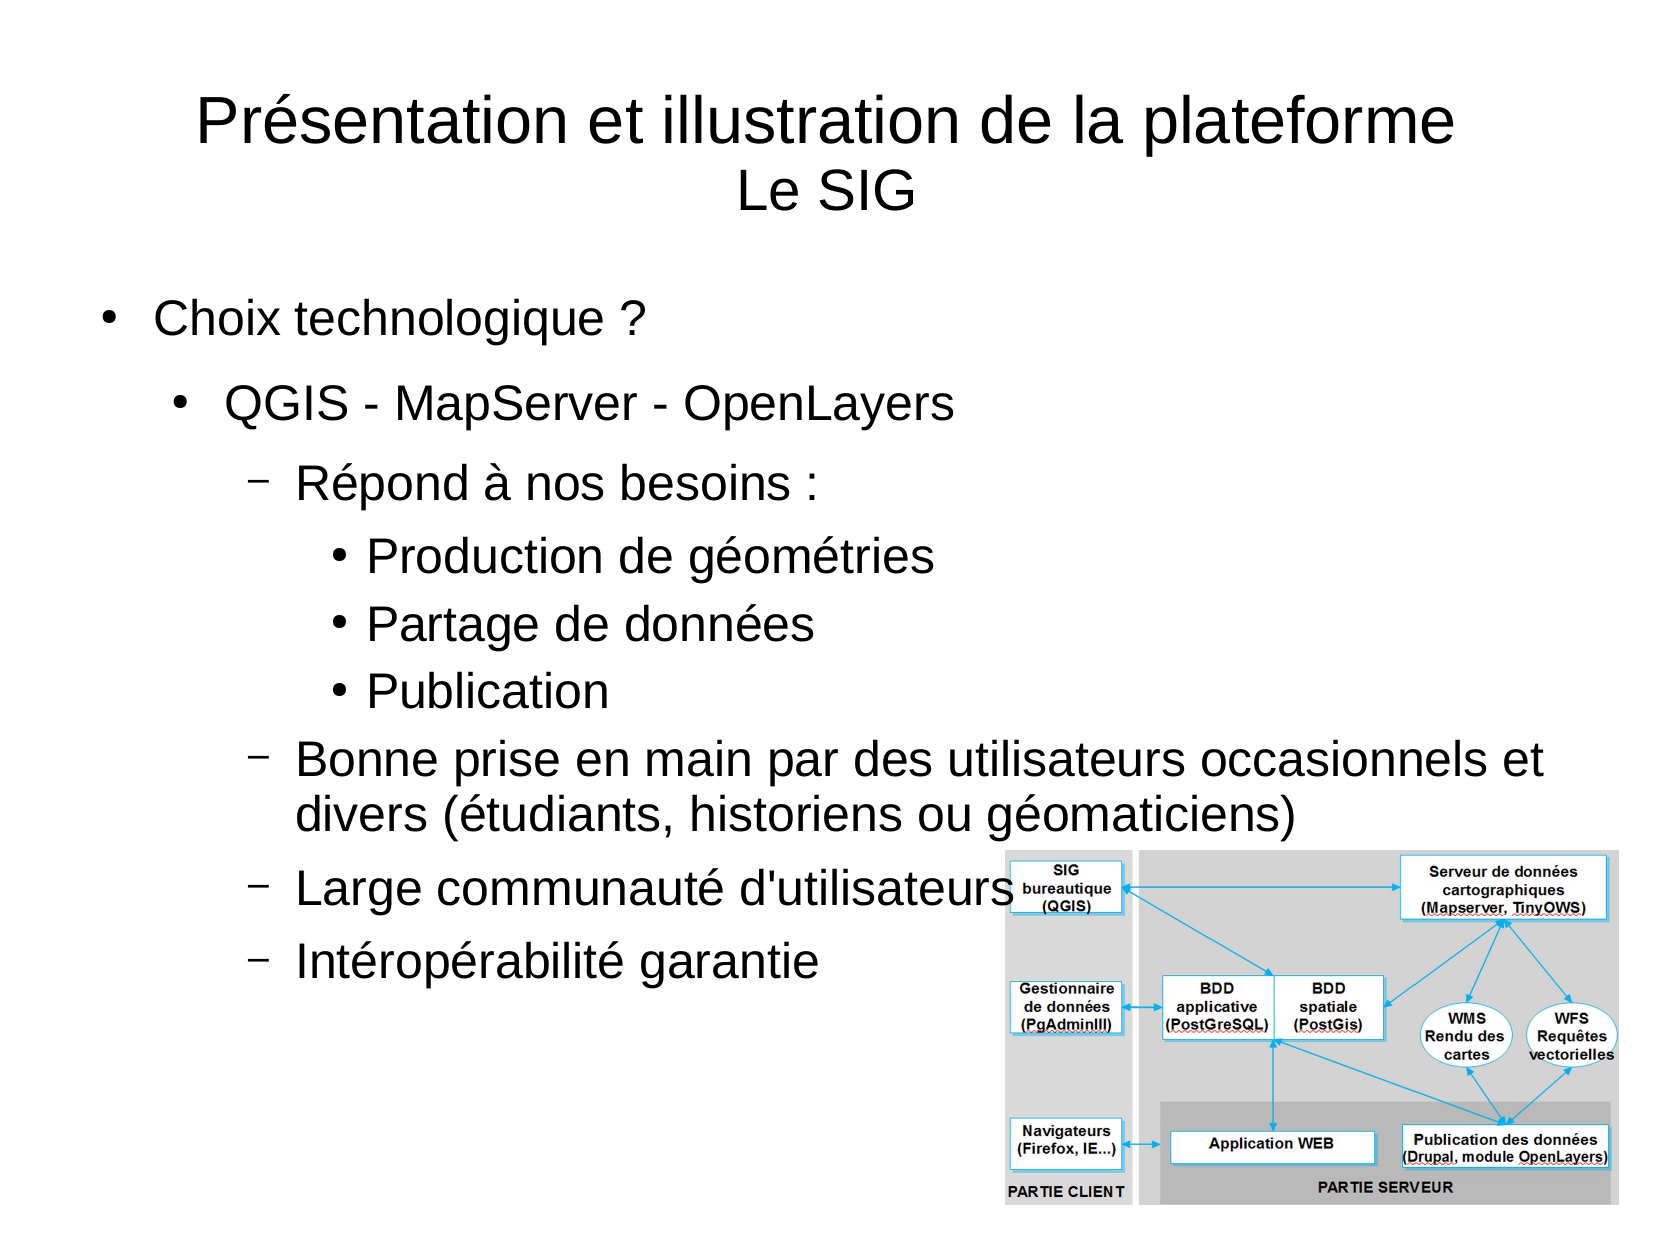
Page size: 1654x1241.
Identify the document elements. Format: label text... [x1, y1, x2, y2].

title Présentation et illustration de la plateforme Le SIG [82, 49, 1571, 257]
list Choix technologique ? QGIS - MapServer - OpenLayers Répond à nos besoins : Production de géométries Partage de données Publication Bonne prise en main par des utilisateurs occasionnels et divers (étudiants, historiens ou géomaticiens) Large communauté d'utilisateurs Intéropérabilité garantie [82, 290, 1571, 1010]
picture [1005, 850, 1619, 1205]
